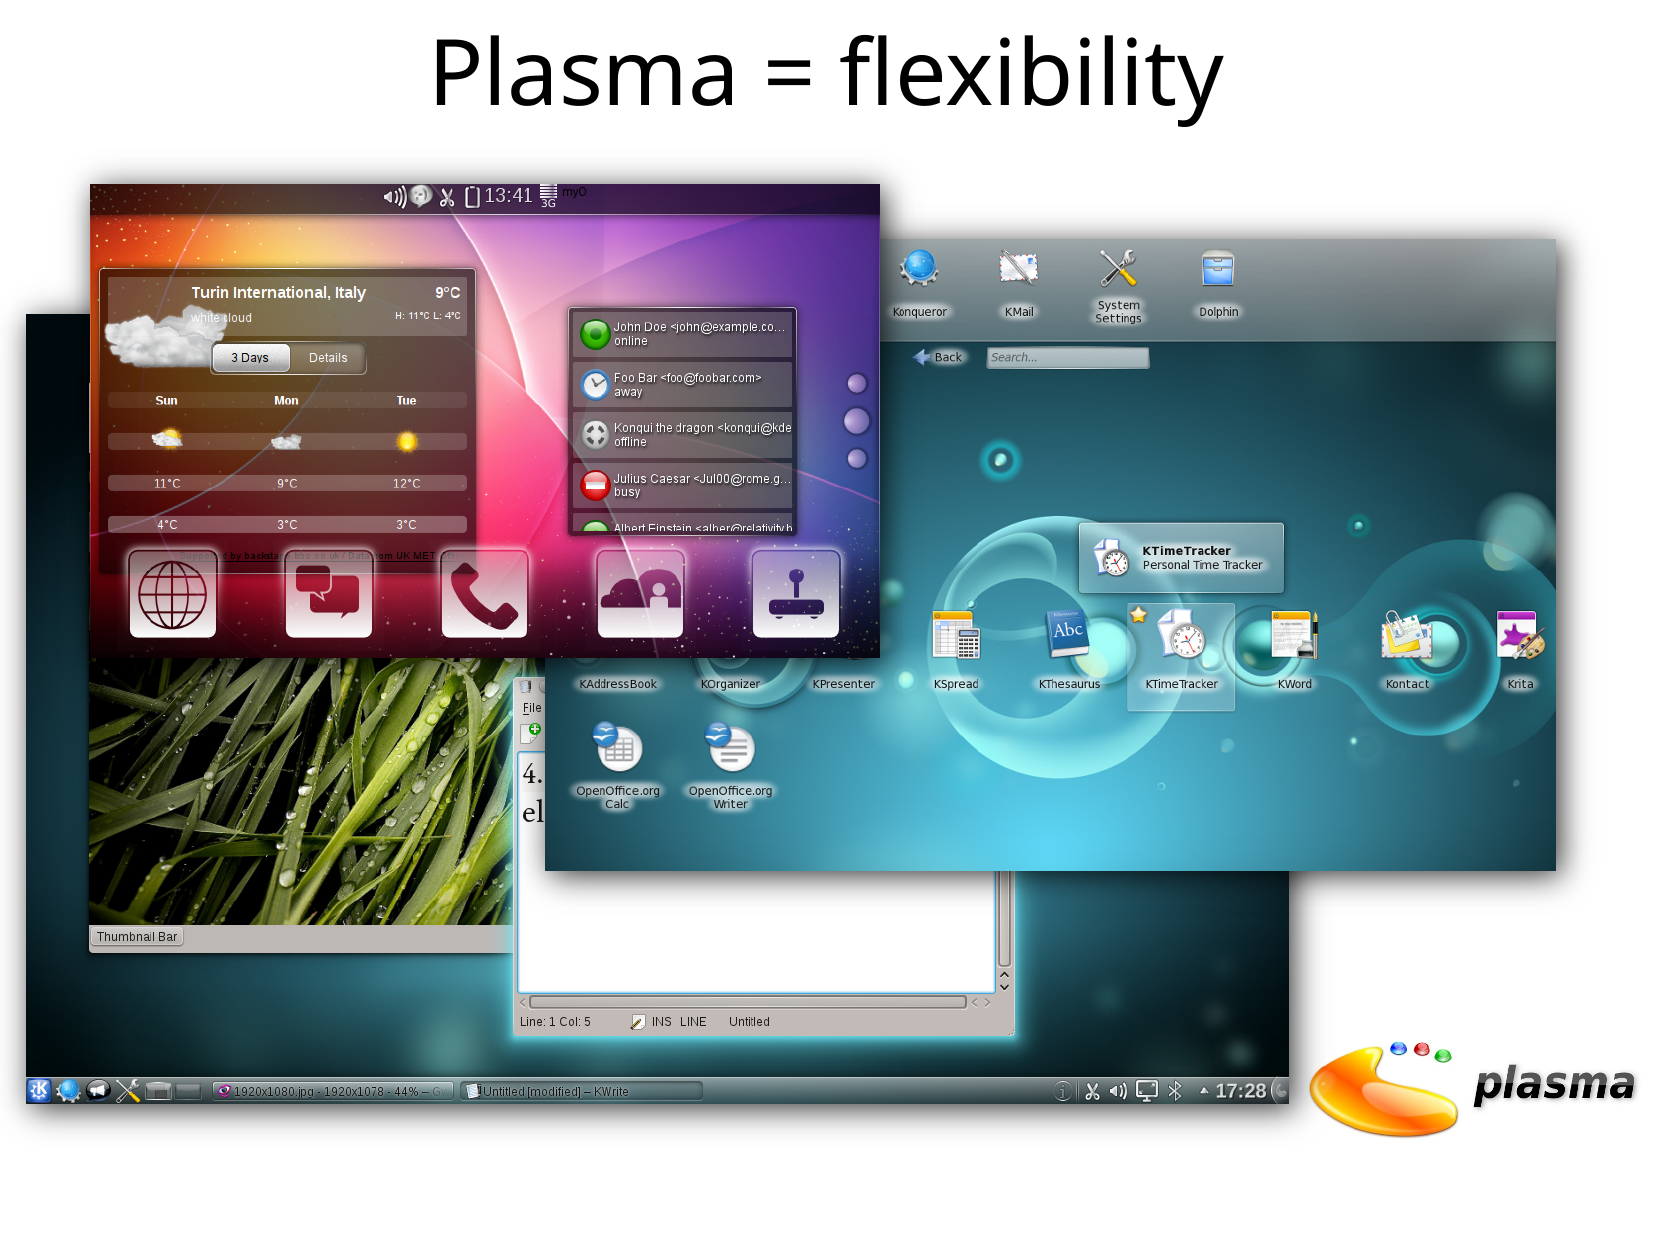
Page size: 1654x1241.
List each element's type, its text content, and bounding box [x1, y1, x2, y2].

picture [0, 146, 1654, 1149]
text_box Plasma = flexibility [0, 0, 1654, 146]
